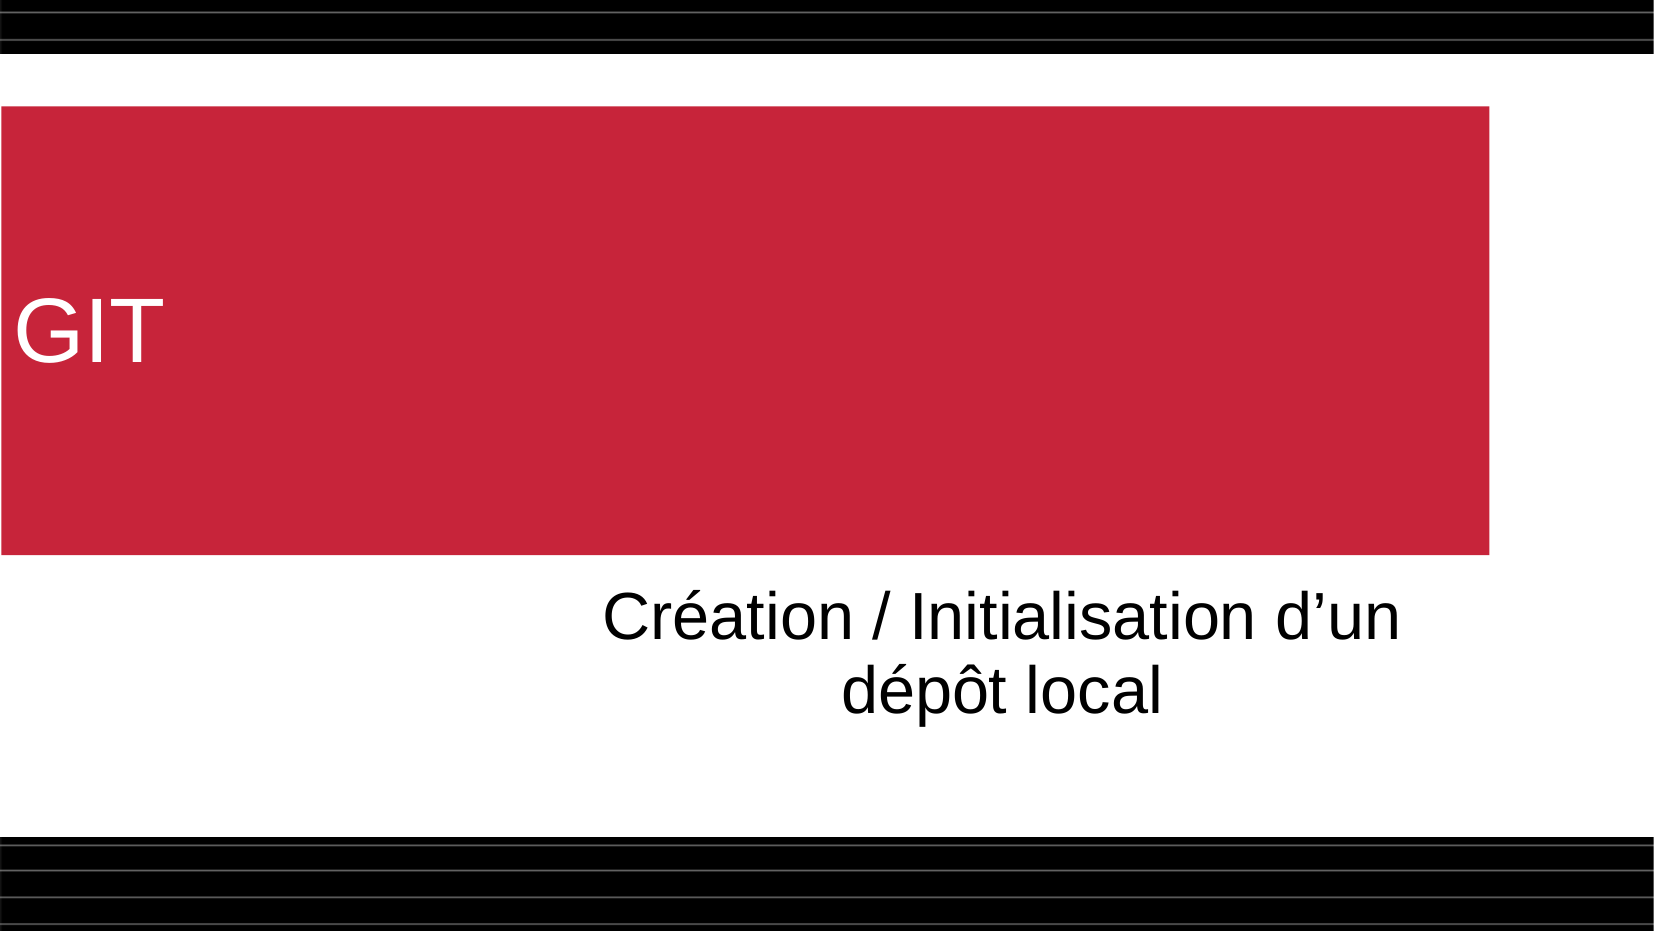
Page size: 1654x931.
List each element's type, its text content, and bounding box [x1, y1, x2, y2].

picture [0, 0, 1654, 54]
subtitle Création / Initialisation d’un dépôt local [602, 578, 1465, 792]
picture [0, 837, 1654, 931]
title GIT [1, 106, 1490, 556]
